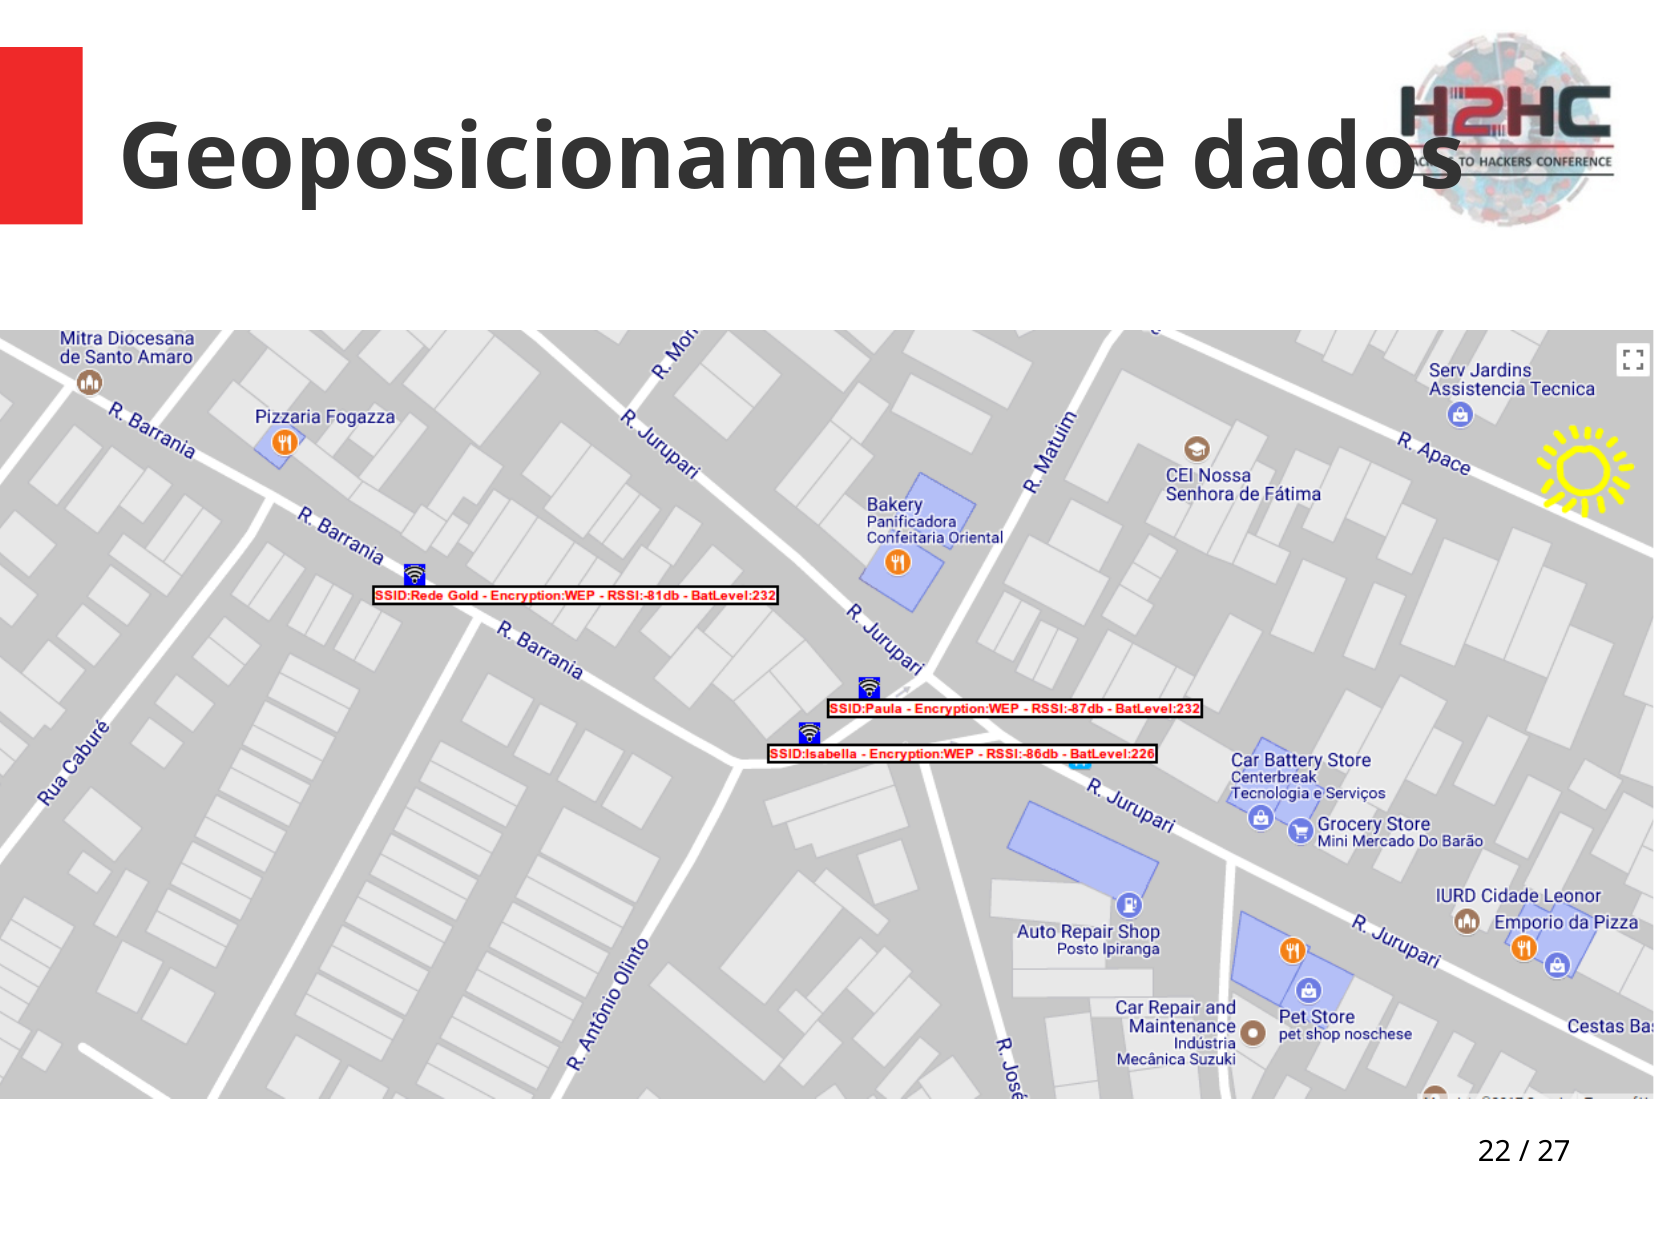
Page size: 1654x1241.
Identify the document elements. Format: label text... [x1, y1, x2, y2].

picture [0, 330, 1654, 1099]
title Geoposicionamento de dados [118, 45, 1571, 260]
picture [1299, 11, 1654, 248]
